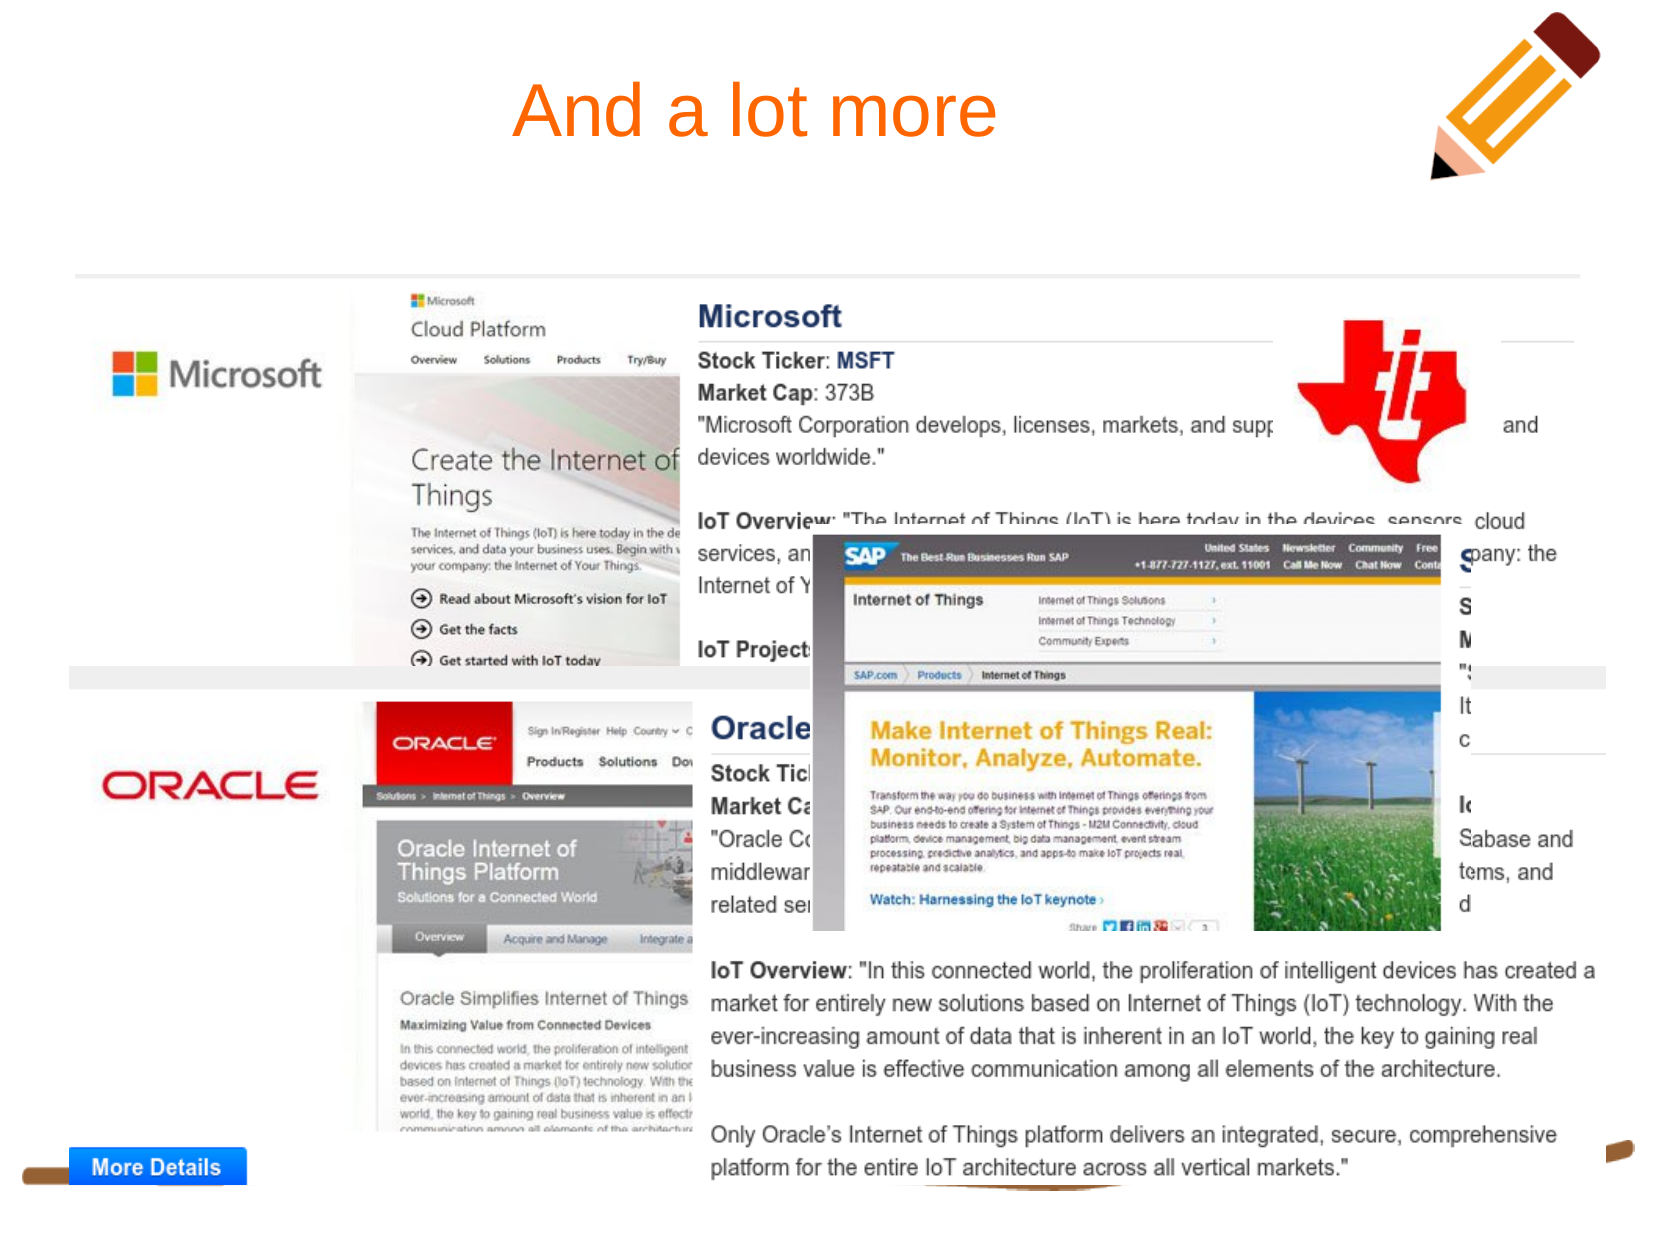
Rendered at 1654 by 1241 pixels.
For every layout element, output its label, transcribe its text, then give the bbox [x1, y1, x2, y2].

picture [22, 274, 1635, 1191]
title And a lot more [82, 49, 1430, 172]
picture [1430, 12, 1601, 181]
